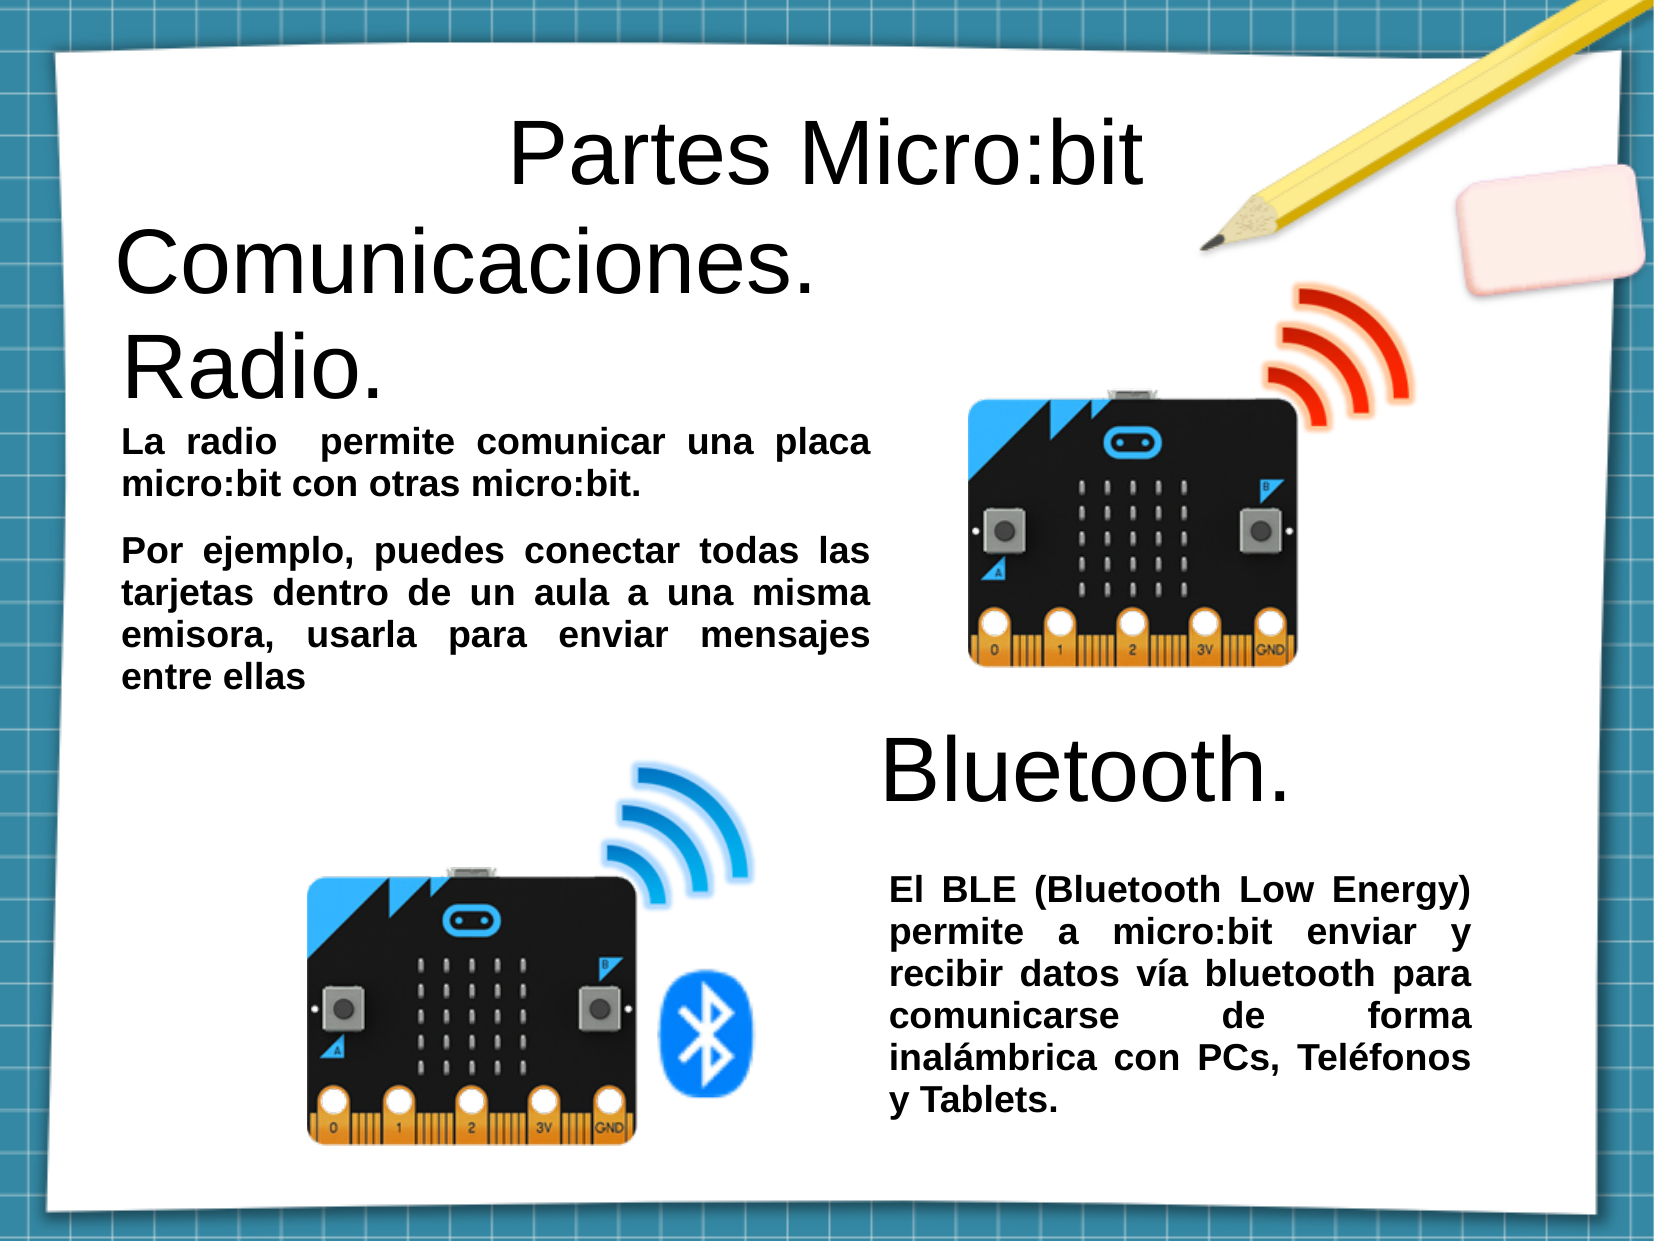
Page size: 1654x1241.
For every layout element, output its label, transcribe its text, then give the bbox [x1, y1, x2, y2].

title Radio. [106, 297, 402, 436]
picture [0, 0, 1654, 1241]
title Partes Micro:bit [82, 49, 1571, 257]
text_box El BLE (Bluetooth Low Energy) permite a micro:bit enviar y recibir datos vía bluetooth para comunicarse de forma inalámbrica con PCs, Teléfonos y Tablets. [874, 861, 1487, 1128]
title Comunicaciones. [106, 192, 827, 331]
text_box La radio permite comunicar una placa micro:bit con otras micro:bit. Por ejemplo, puedes conectar todas las tarjetas dentro de un aula a una misma emisora, usarla para enviar mensajes entre ellas [106, 413, 886, 705]
title Bluetooth. [874, 700, 1300, 839]
